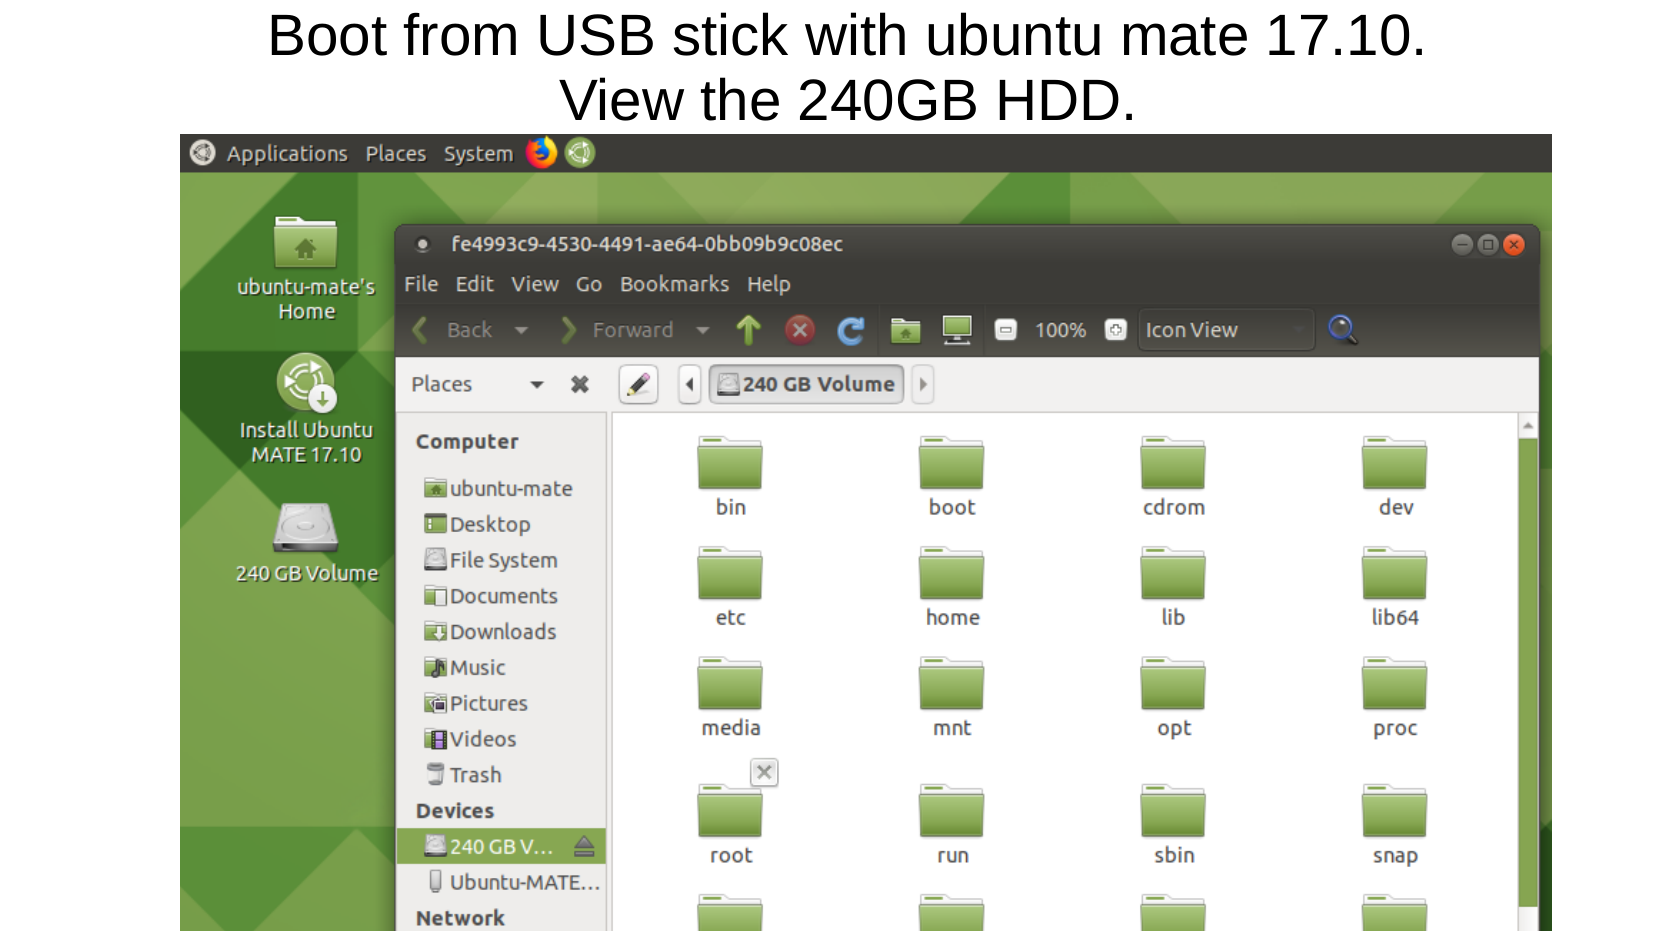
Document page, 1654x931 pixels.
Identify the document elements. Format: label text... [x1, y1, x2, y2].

picture [180, 134, 1552, 931]
title Boot from USB stick with ubuntu mate 17.10. View the 240GB HDD. [35, 2, 1626, 133]
